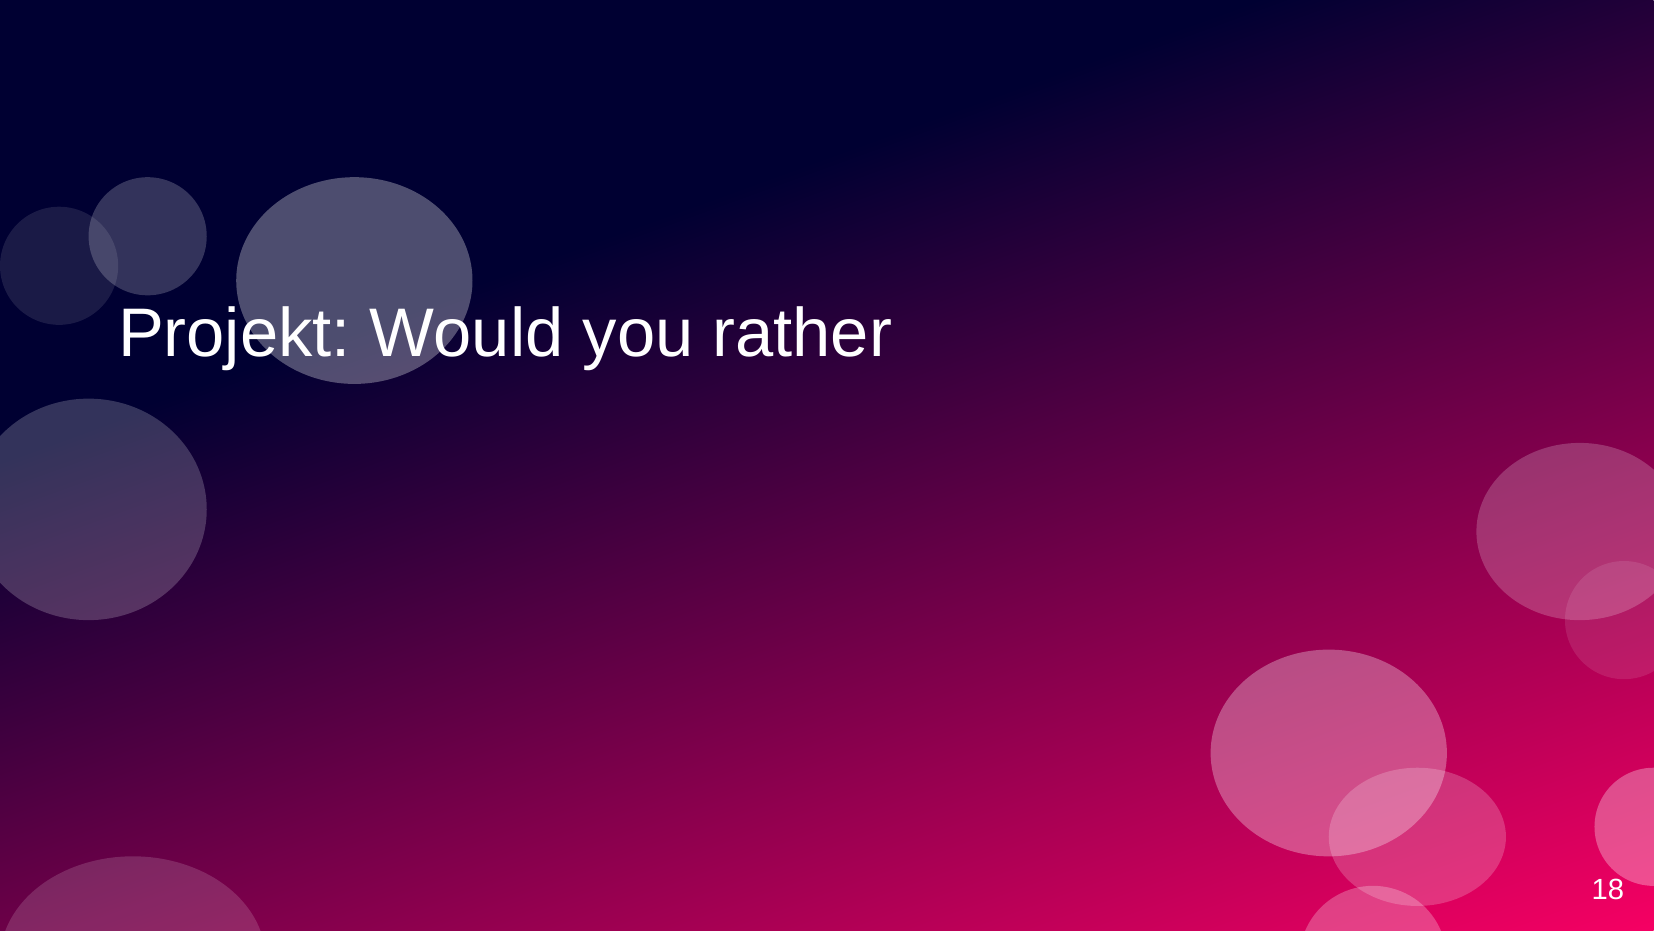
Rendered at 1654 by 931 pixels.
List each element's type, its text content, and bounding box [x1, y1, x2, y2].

title Projekt: Would you rather [118, 250, 1595, 414]
